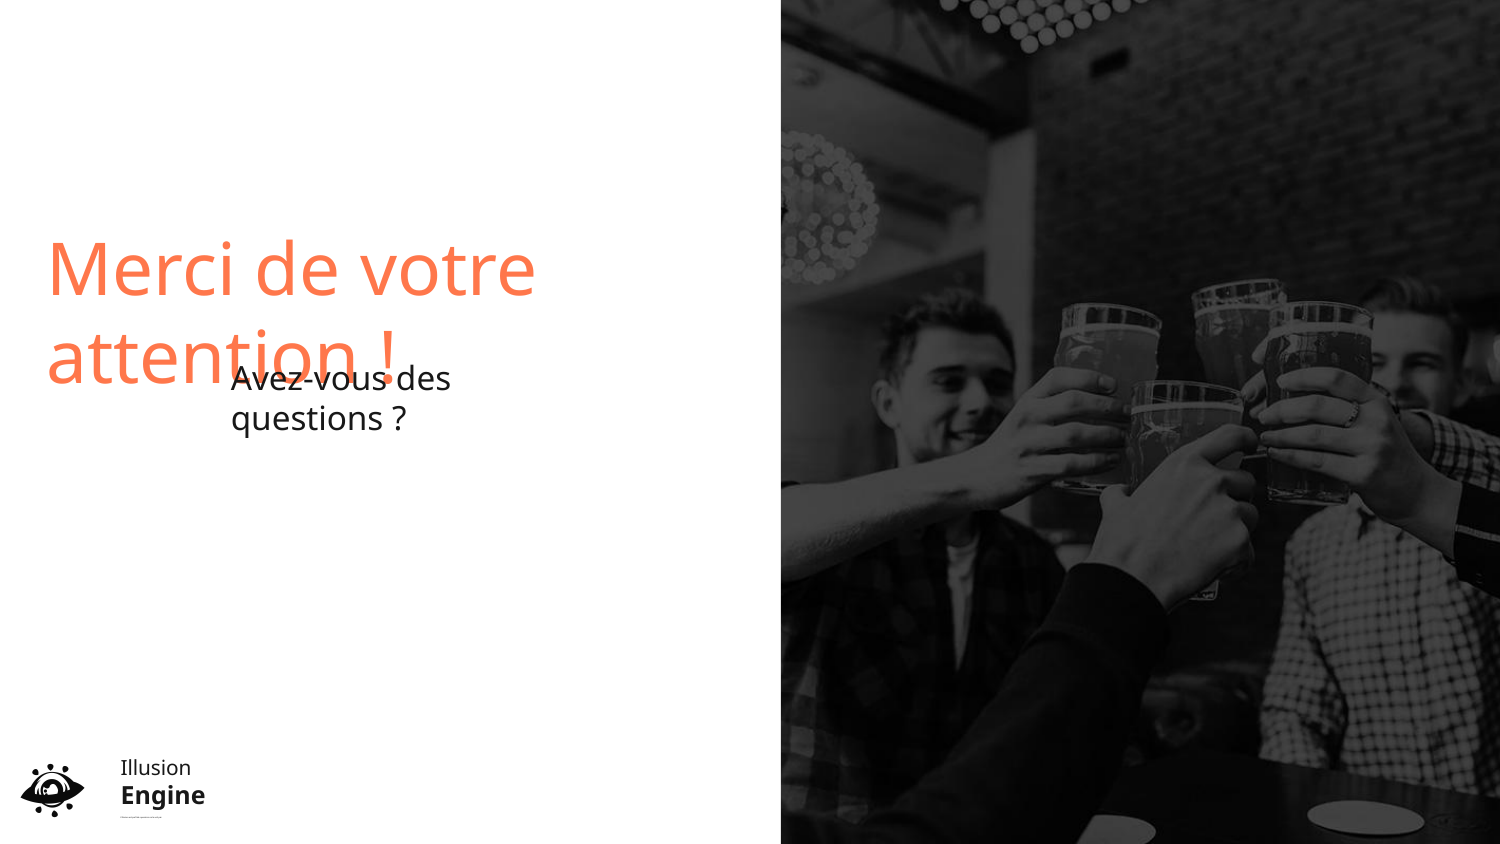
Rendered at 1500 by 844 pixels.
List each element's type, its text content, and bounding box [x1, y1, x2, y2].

picture [780, 0, 1500, 844]
title Merci de votre attention ! [30, 263, 750, 358]
title Illusion Engine [105, 749, 254, 804]
title L’illusion est parfaite quand on ne la voit pas [105, 804, 254, 832]
picture [17, 755, 88, 826]
list Avez-vous des questions ? [215, 354, 566, 439]
